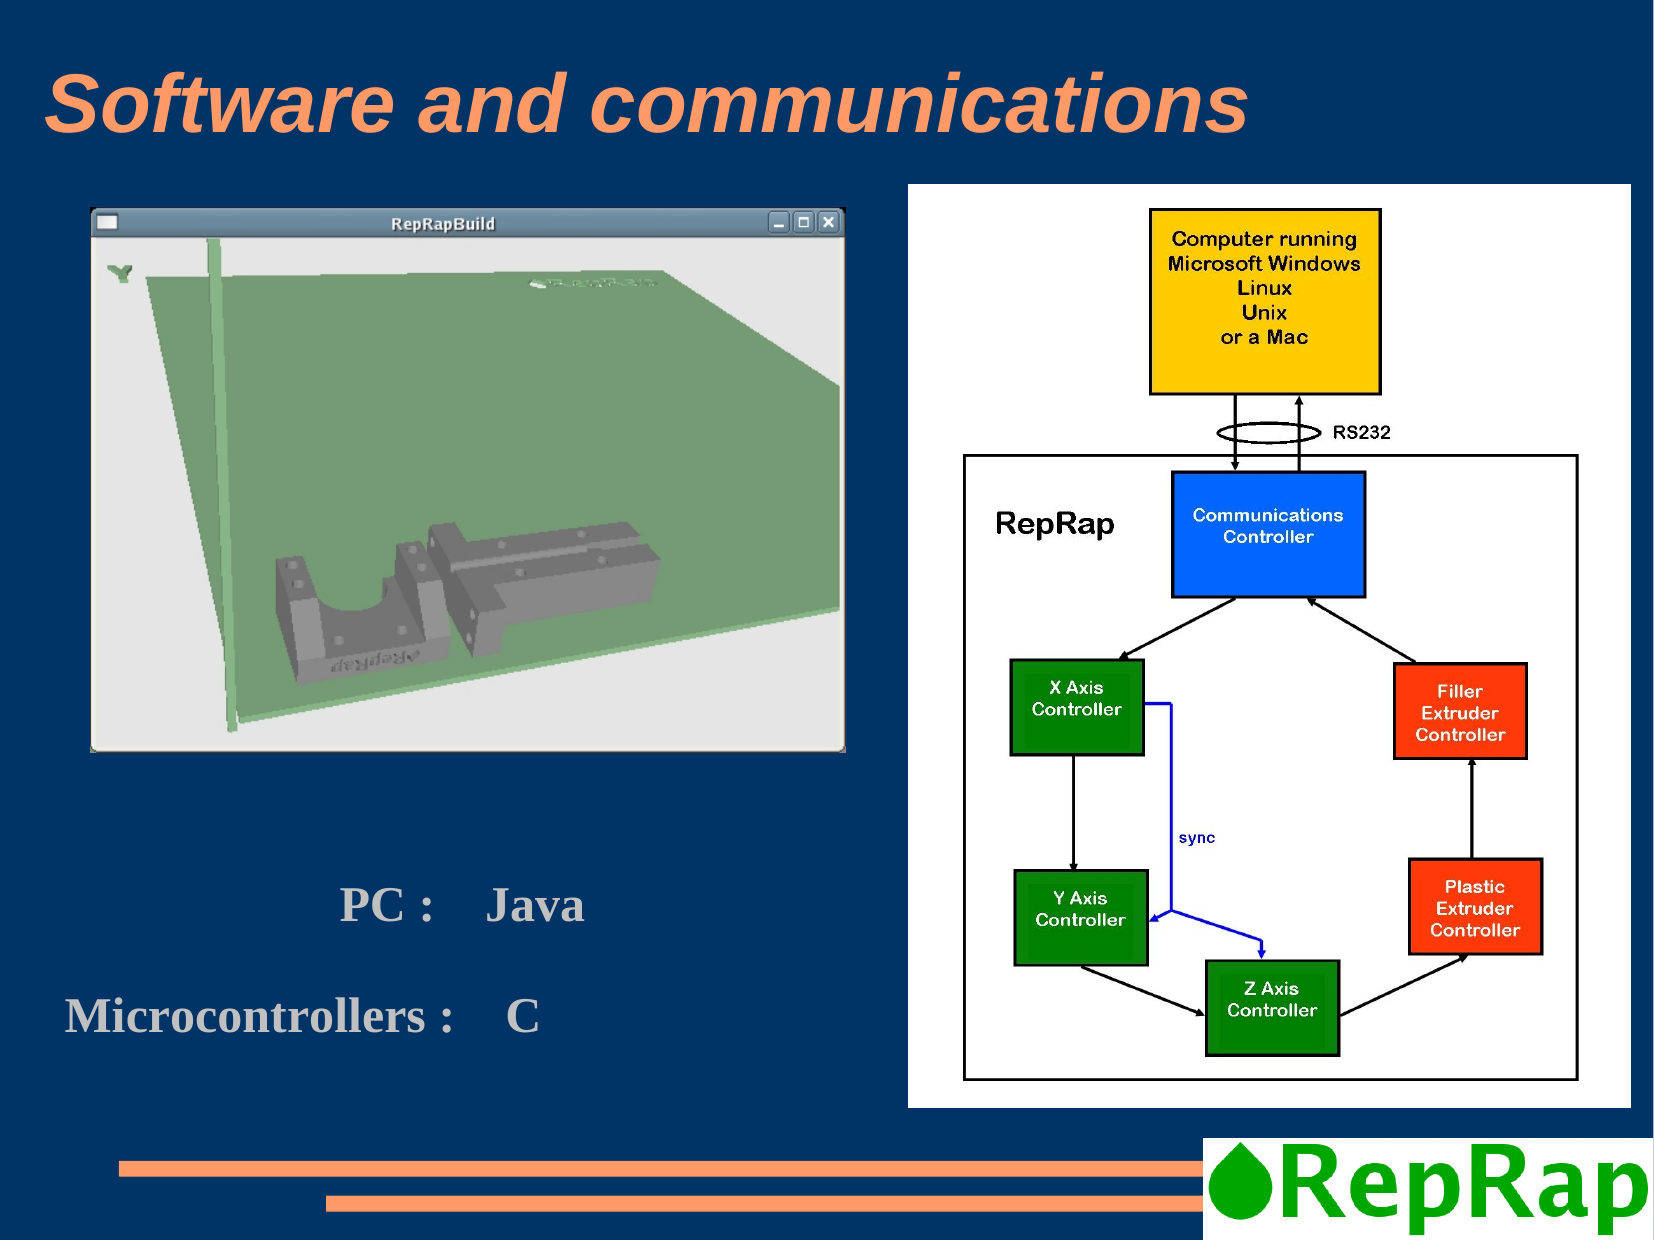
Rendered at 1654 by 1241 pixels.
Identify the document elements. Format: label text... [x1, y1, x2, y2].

picture [1203, 1138, 1654, 1241]
title Software and communications [44, 0, 1574, 208]
picture [90, 207, 846, 753]
text_box PC : Java Microcontrollers : C [64, 877, 792, 1201]
picture [908, 184, 1631, 1108]
